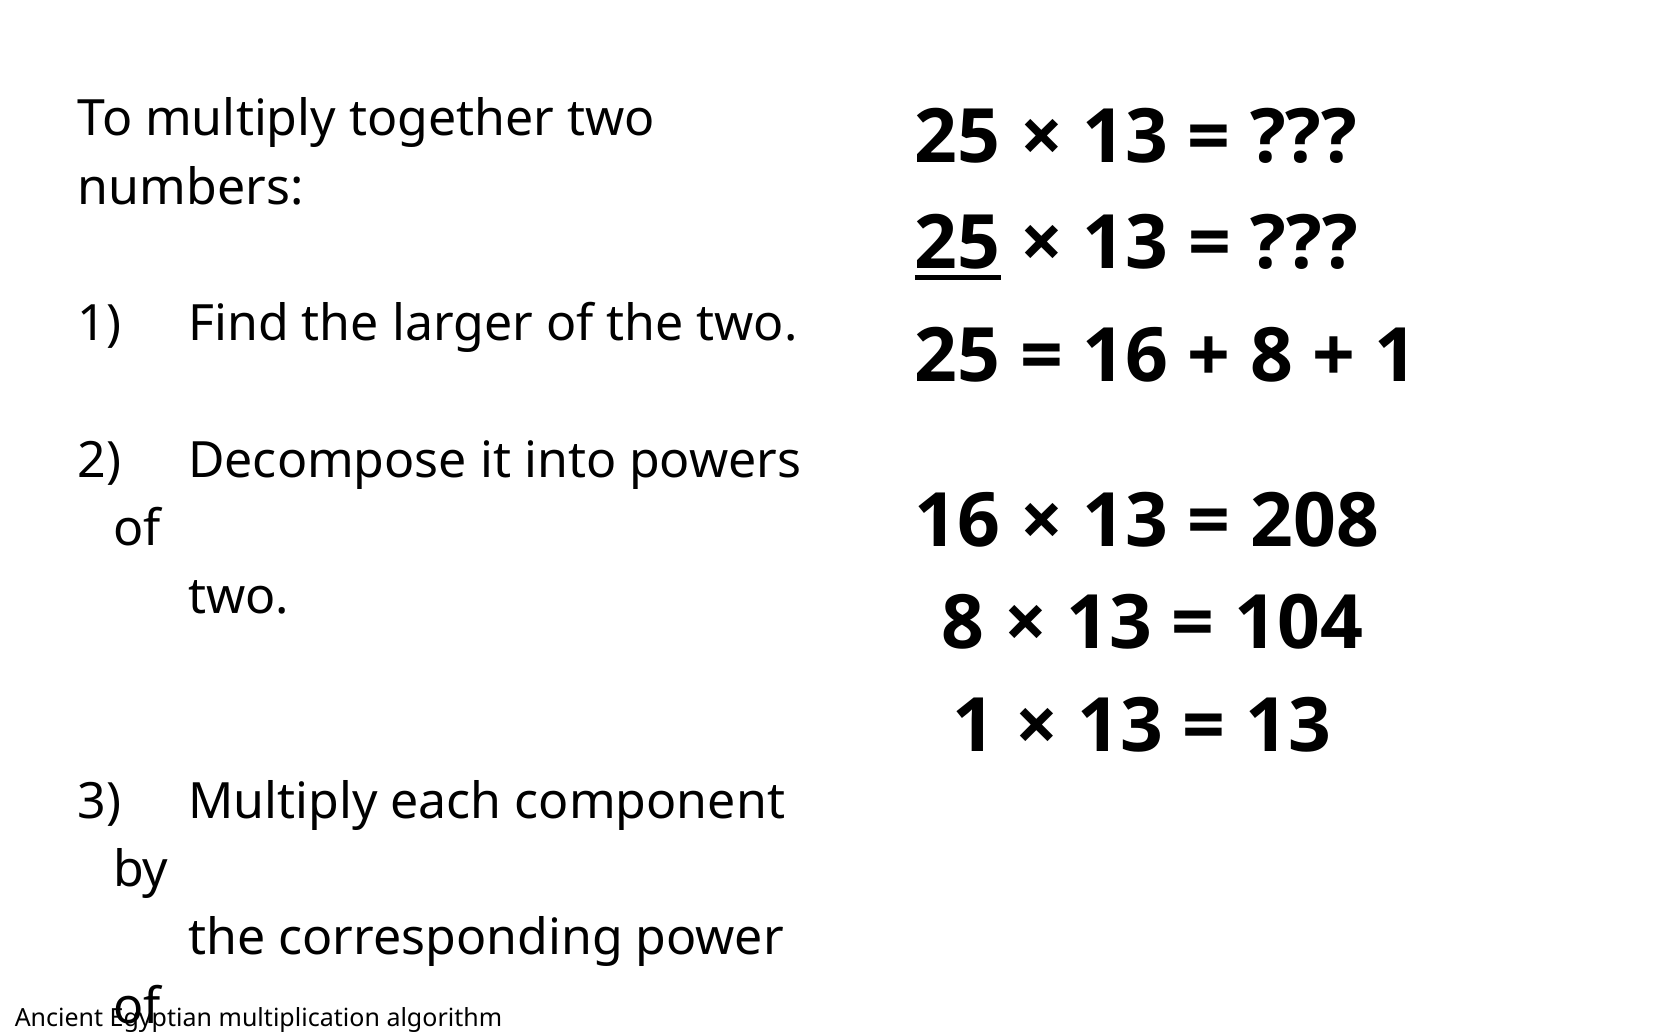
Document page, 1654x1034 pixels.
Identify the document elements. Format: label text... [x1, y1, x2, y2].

text_box 25 = 16 + 8 + 1 [900, 293, 1576, 387]
text_box To multiply together two numbers: Find the larger of the two. Decompose it into powers of two. Multiply each component by the corresponding power of two. Add these together to find the multiple. [63, 75, 851, 976]
text_box 25 × 13 = ??? [900, 181, 1576, 275]
text_box 25 × 13 = ??? [900, 75, 1576, 169]
text_box Ancient Egyptian multiplication algorithm [0, 992, 713, 1034]
text_box 16 × 13 = 208 8 × 13 = 104 1 × 13 = 13 [900, 458, 1576, 710]
